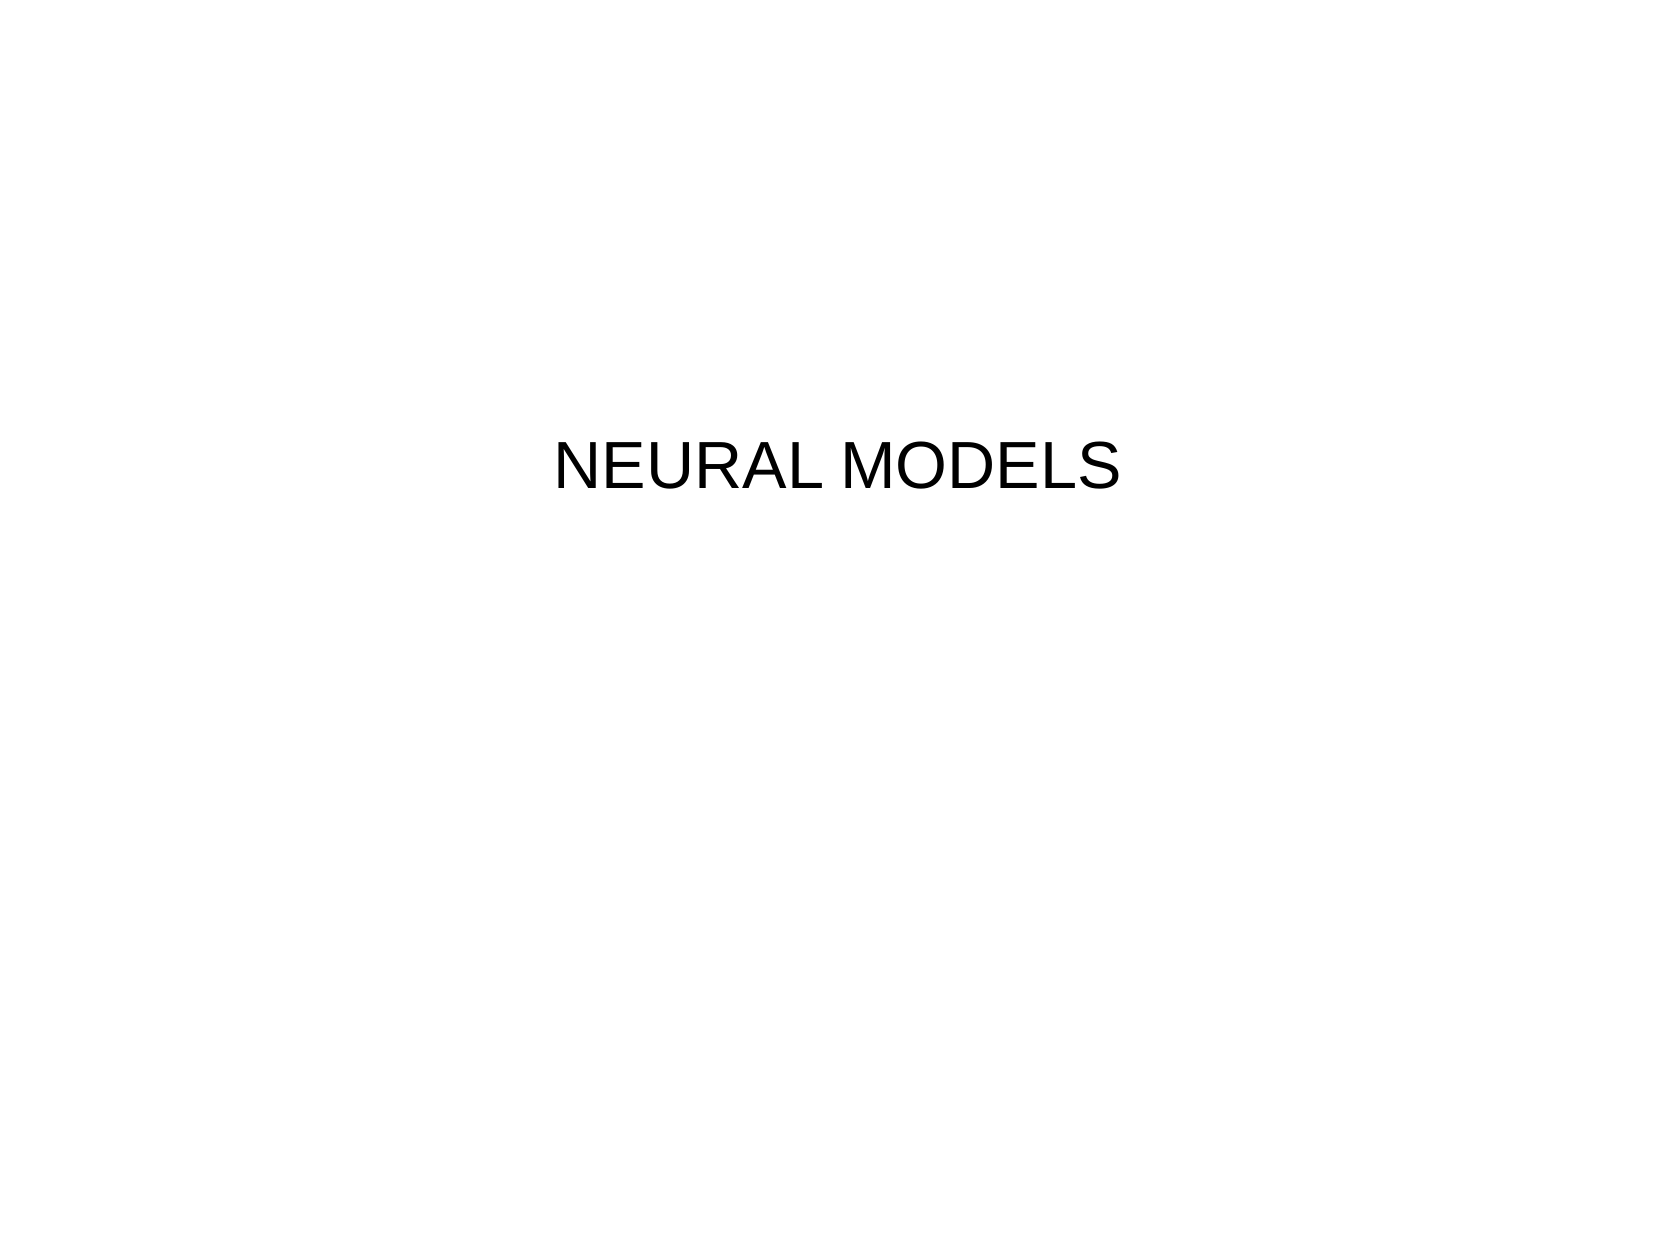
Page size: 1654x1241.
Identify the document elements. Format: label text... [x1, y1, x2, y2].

subtitle NEURAL MODELS [22, 19, 1654, 1166]
